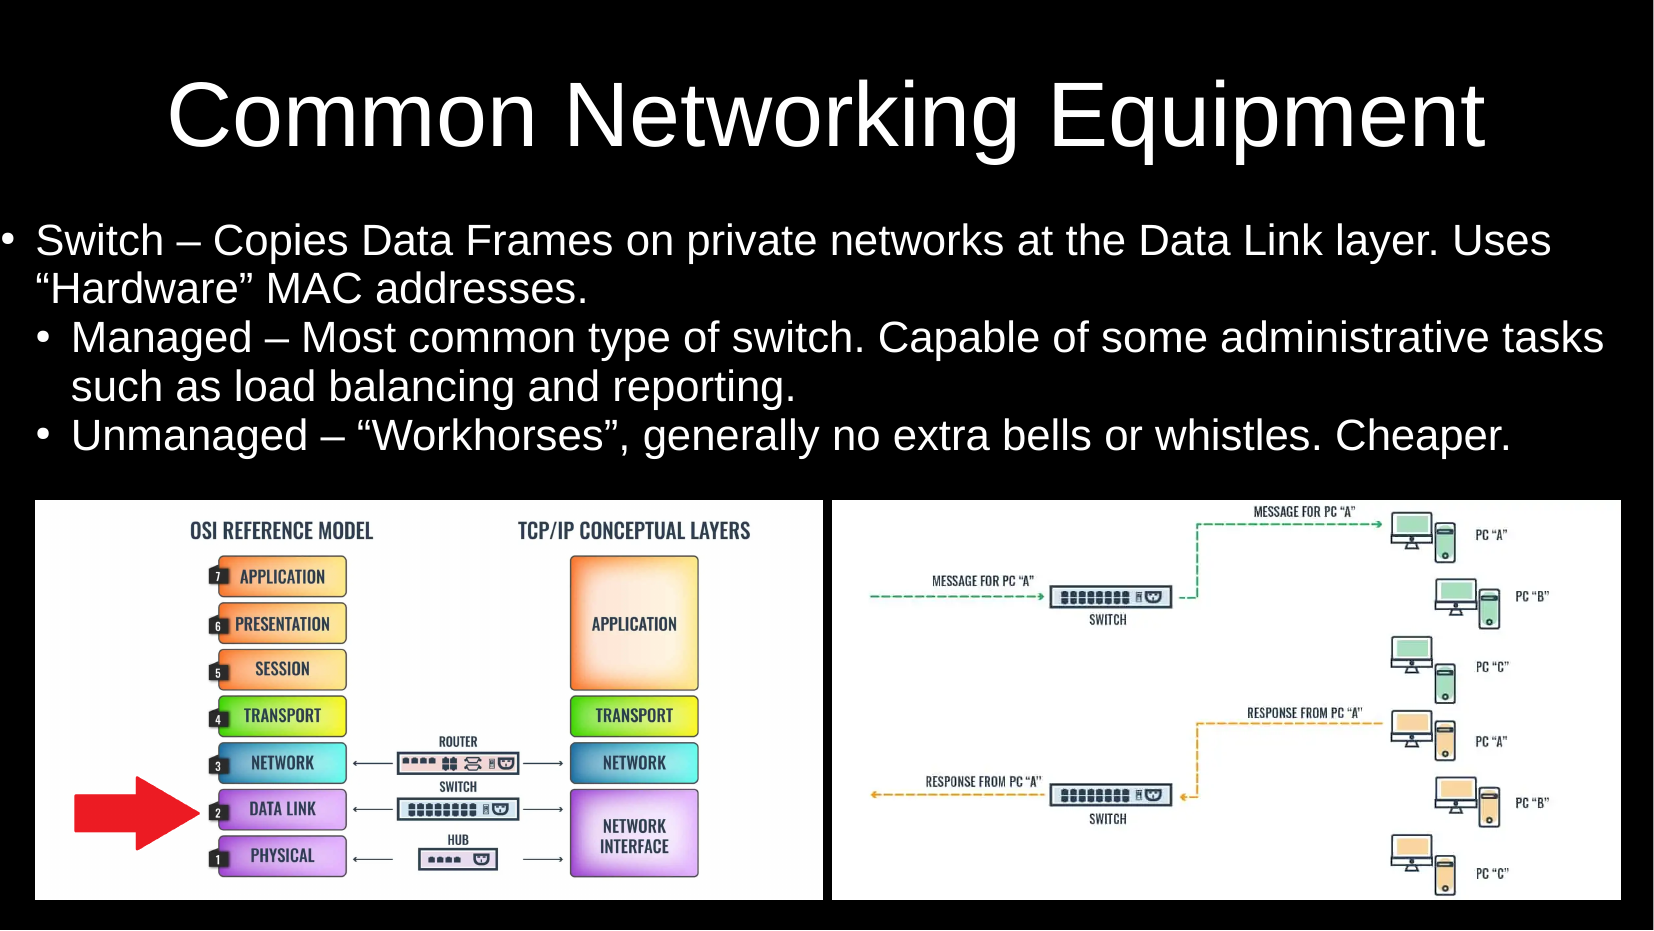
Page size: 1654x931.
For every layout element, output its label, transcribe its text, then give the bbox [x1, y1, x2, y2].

picture [832, 500, 1621, 901]
subtitle Switch – Copies Data Frames on private networks at the Data Link layer. Uses “Hardware” MAC addresses. Managed – Most common type of switch. Capable of some administrative tasks such as load balancing and reporting. Unmanaged – “Workhorses”, generally no extra bells or whistles. Cheaper. [0, 150, 1651, 526]
picture [35, 500, 823, 901]
title Common Networking Equipment [82, 37, 1571, 150]
